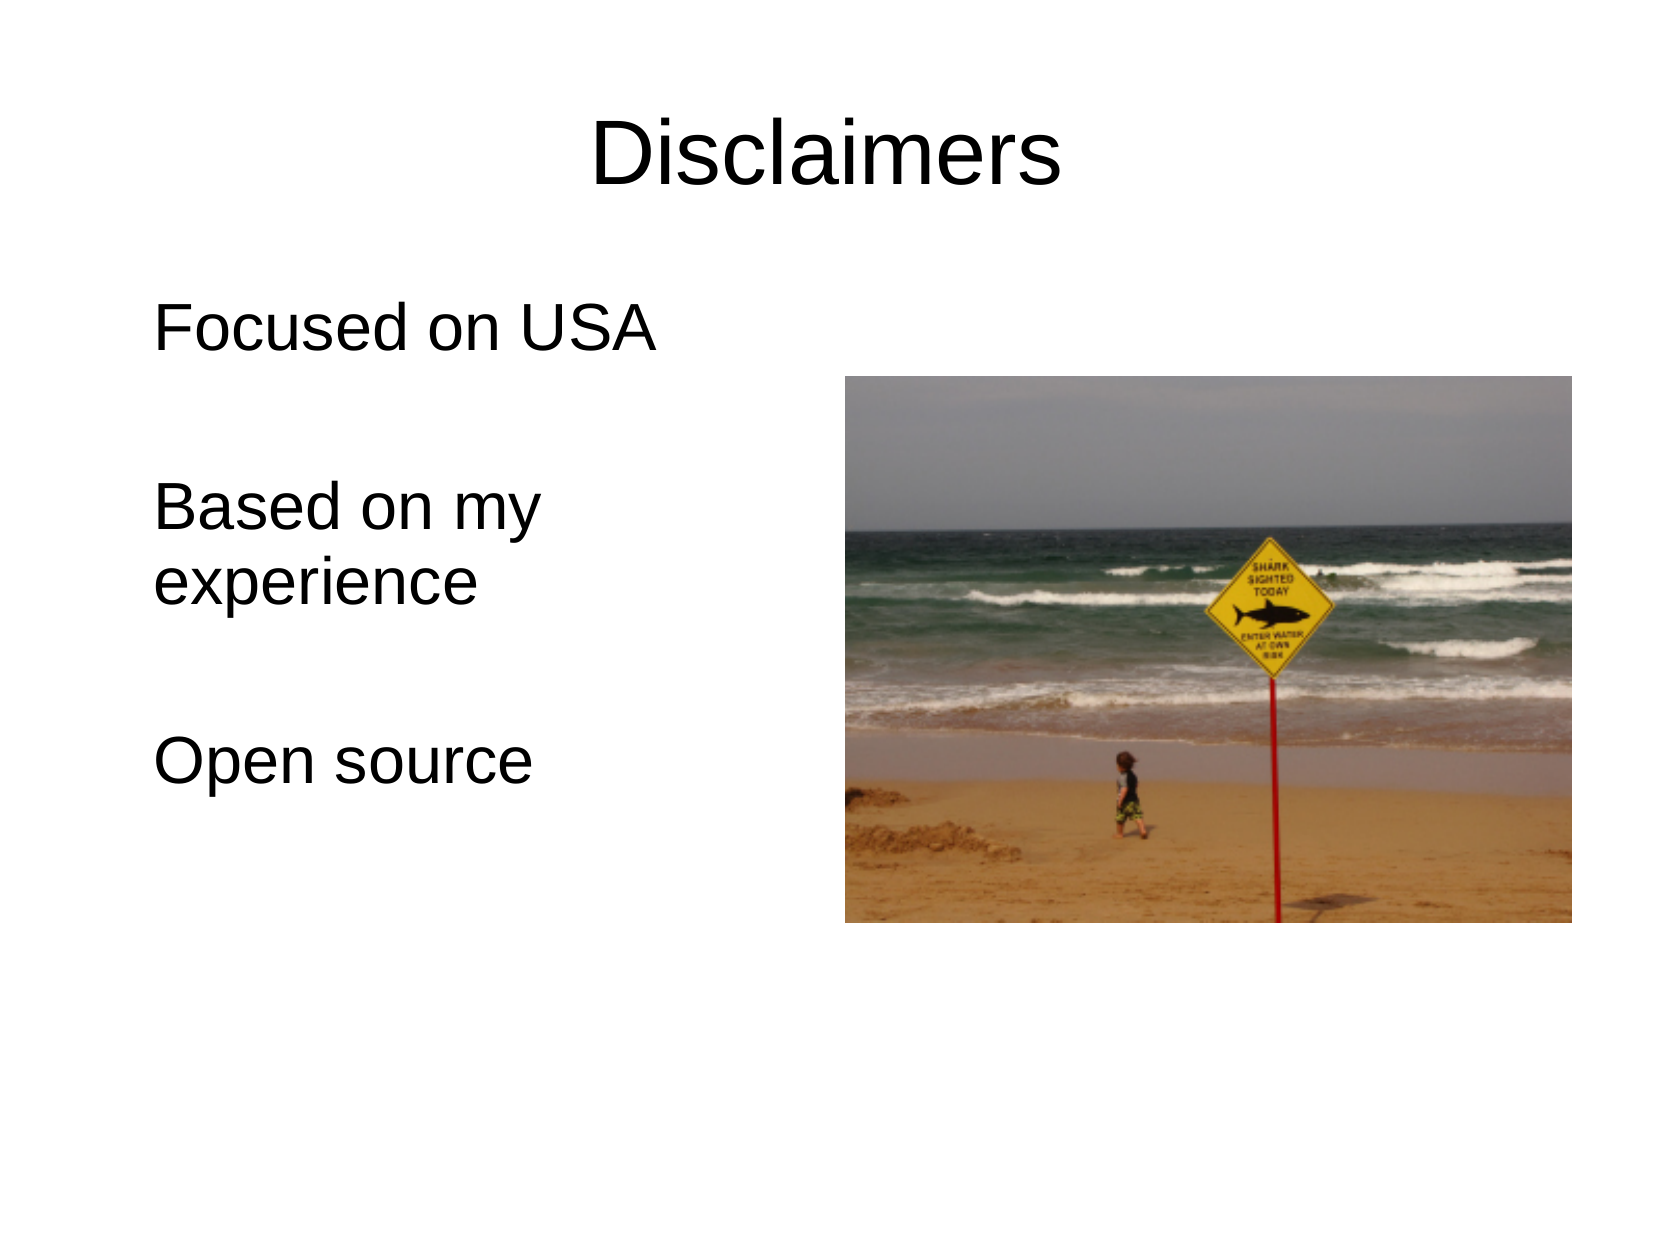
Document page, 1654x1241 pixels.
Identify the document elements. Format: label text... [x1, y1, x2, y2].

title Disclaimers [82, 49, 1571, 257]
list Focused on USA Based on my experience Open source [82, 290, 809, 1010]
picture [845, 376, 1572, 923]
